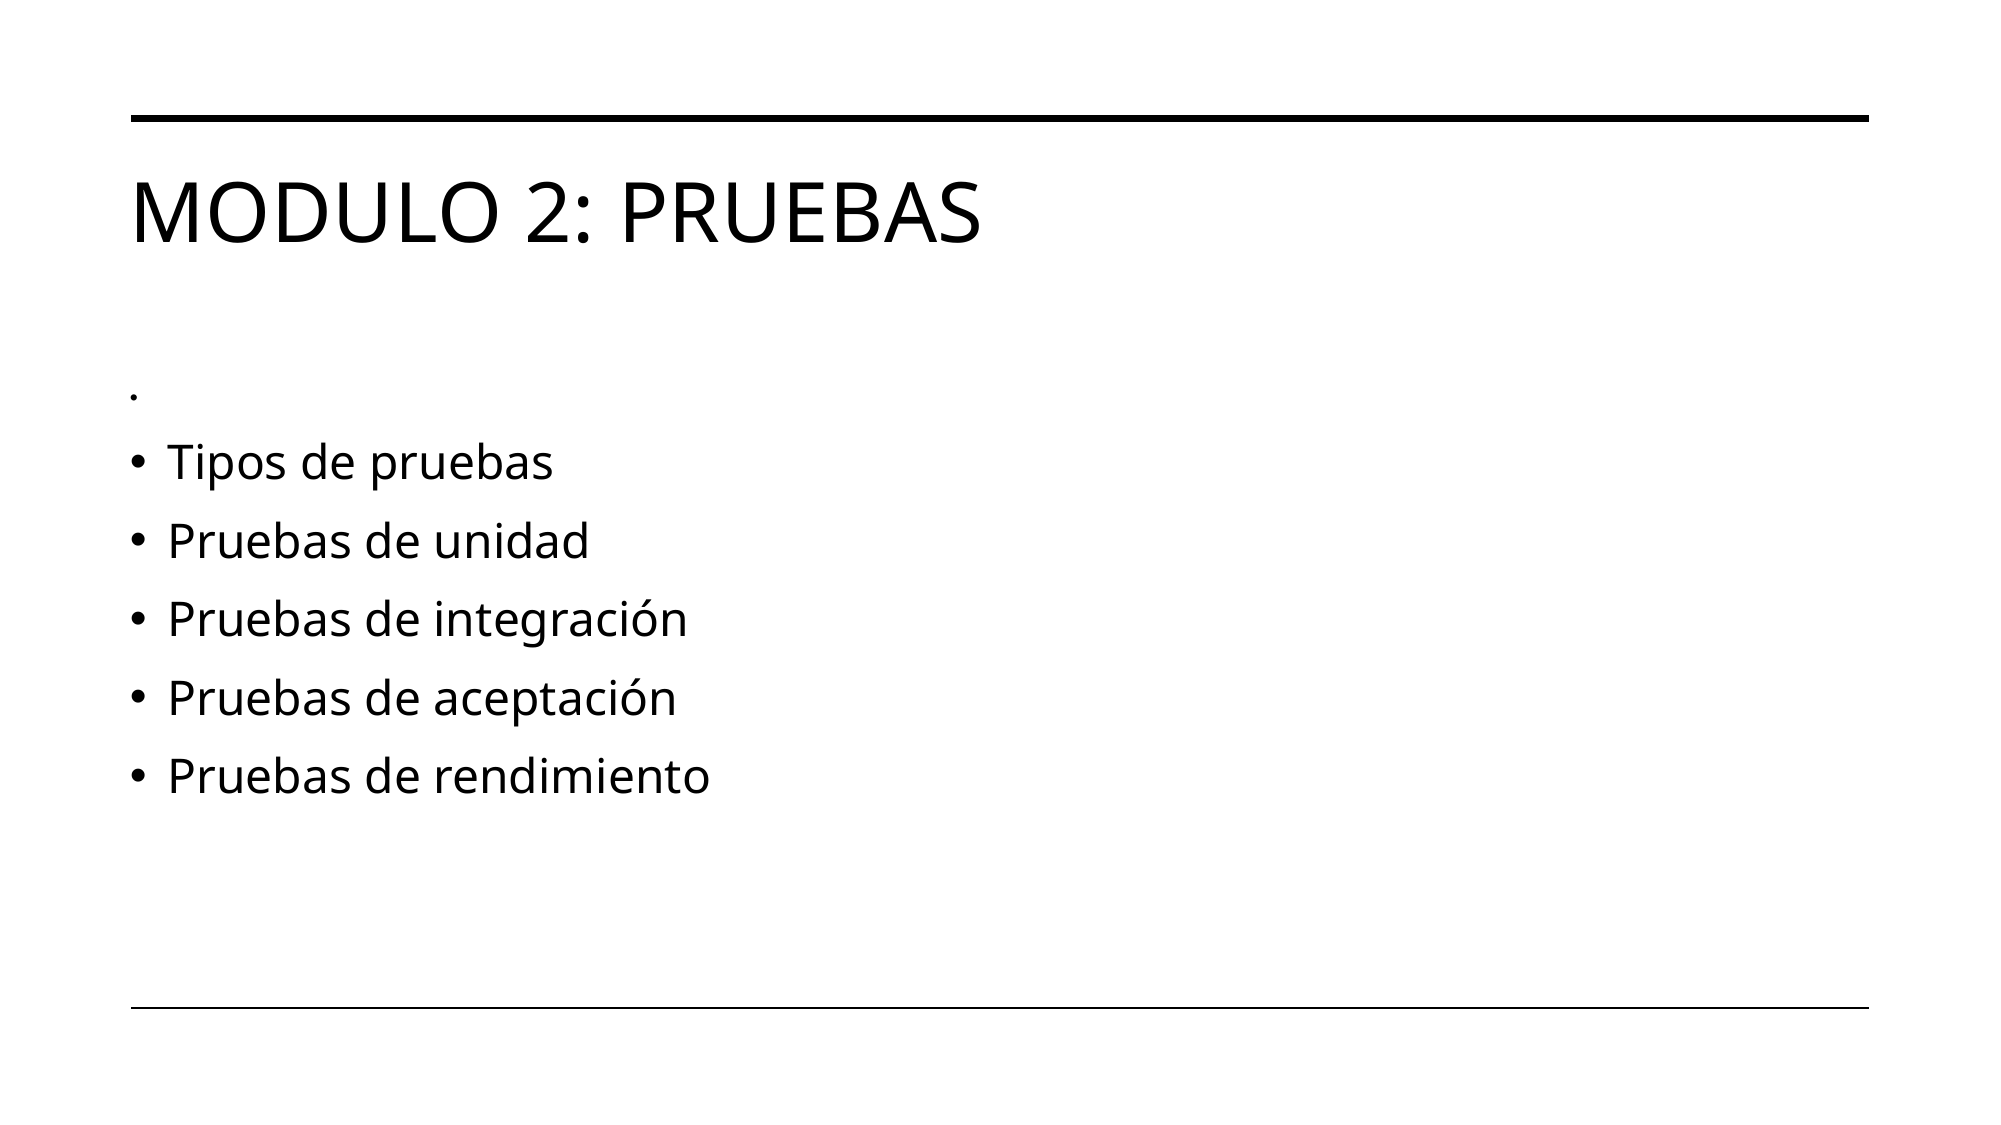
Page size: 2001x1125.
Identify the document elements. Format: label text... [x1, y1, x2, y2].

title Modulo 2: PRUEBAS [114, 151, 1869, 376]
list Tipos de pruebas Pruebas de unidad Pruebas de integración Pruebas de aceptación Pruebas de rendimiento [114, 376, 1869, 973]
